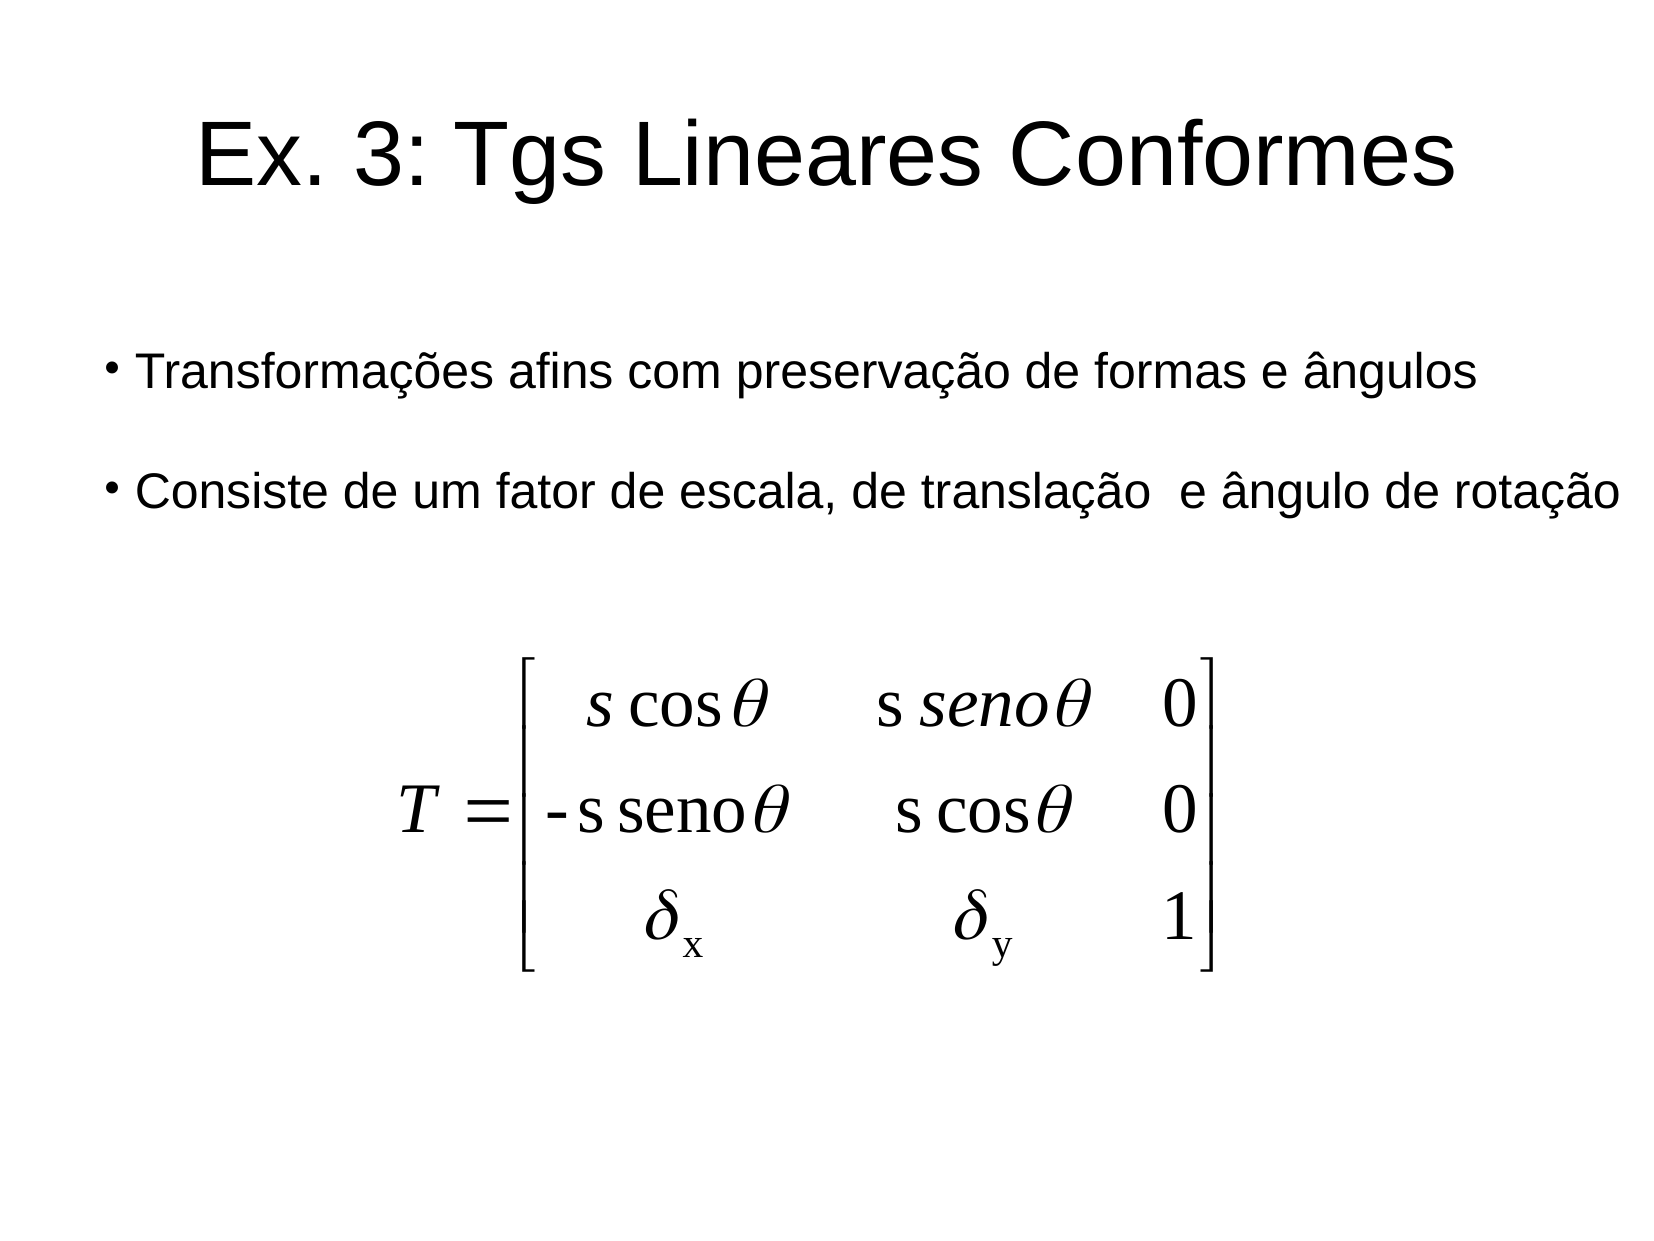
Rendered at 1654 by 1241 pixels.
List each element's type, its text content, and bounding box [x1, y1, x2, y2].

title Ex. 3: Tgs Lineares Conformes [83, 49, 1572, 258]
text_box Transformações afins com preservação de formas e ângulos Consiste de um fator de escala, de translação e ângulo de rotação [88, 330, 1583, 466]
chart [390, 643, 1238, 987]
